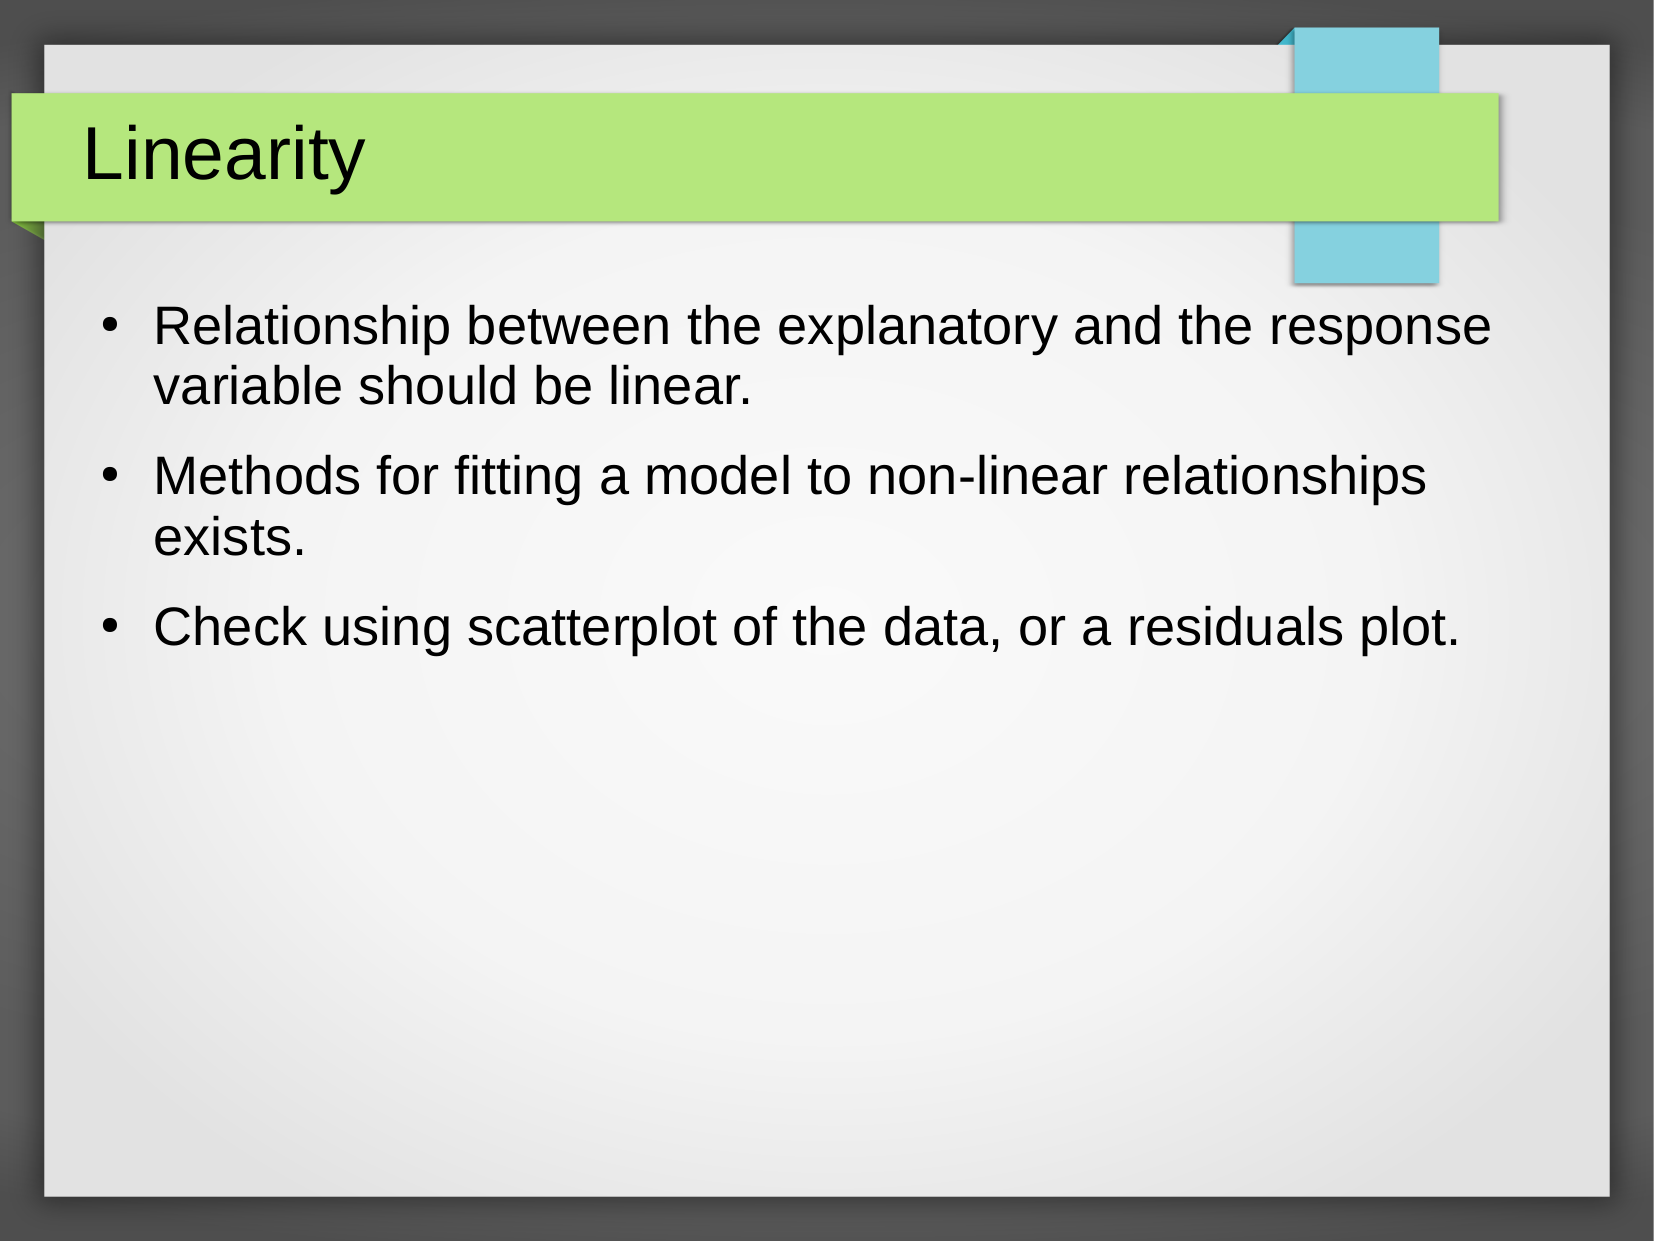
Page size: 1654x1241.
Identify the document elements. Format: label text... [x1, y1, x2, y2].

list Relationship between the explanatory and the response variable should be linear. Methods for fitting a model to non-linear relationships exists. Check using scatterplot of the data, or a residuals plot. [82, 295, 1571, 1015]
title Linearity [82, 94, 1264, 213]
picture [0, 0, 1654, 1241]
